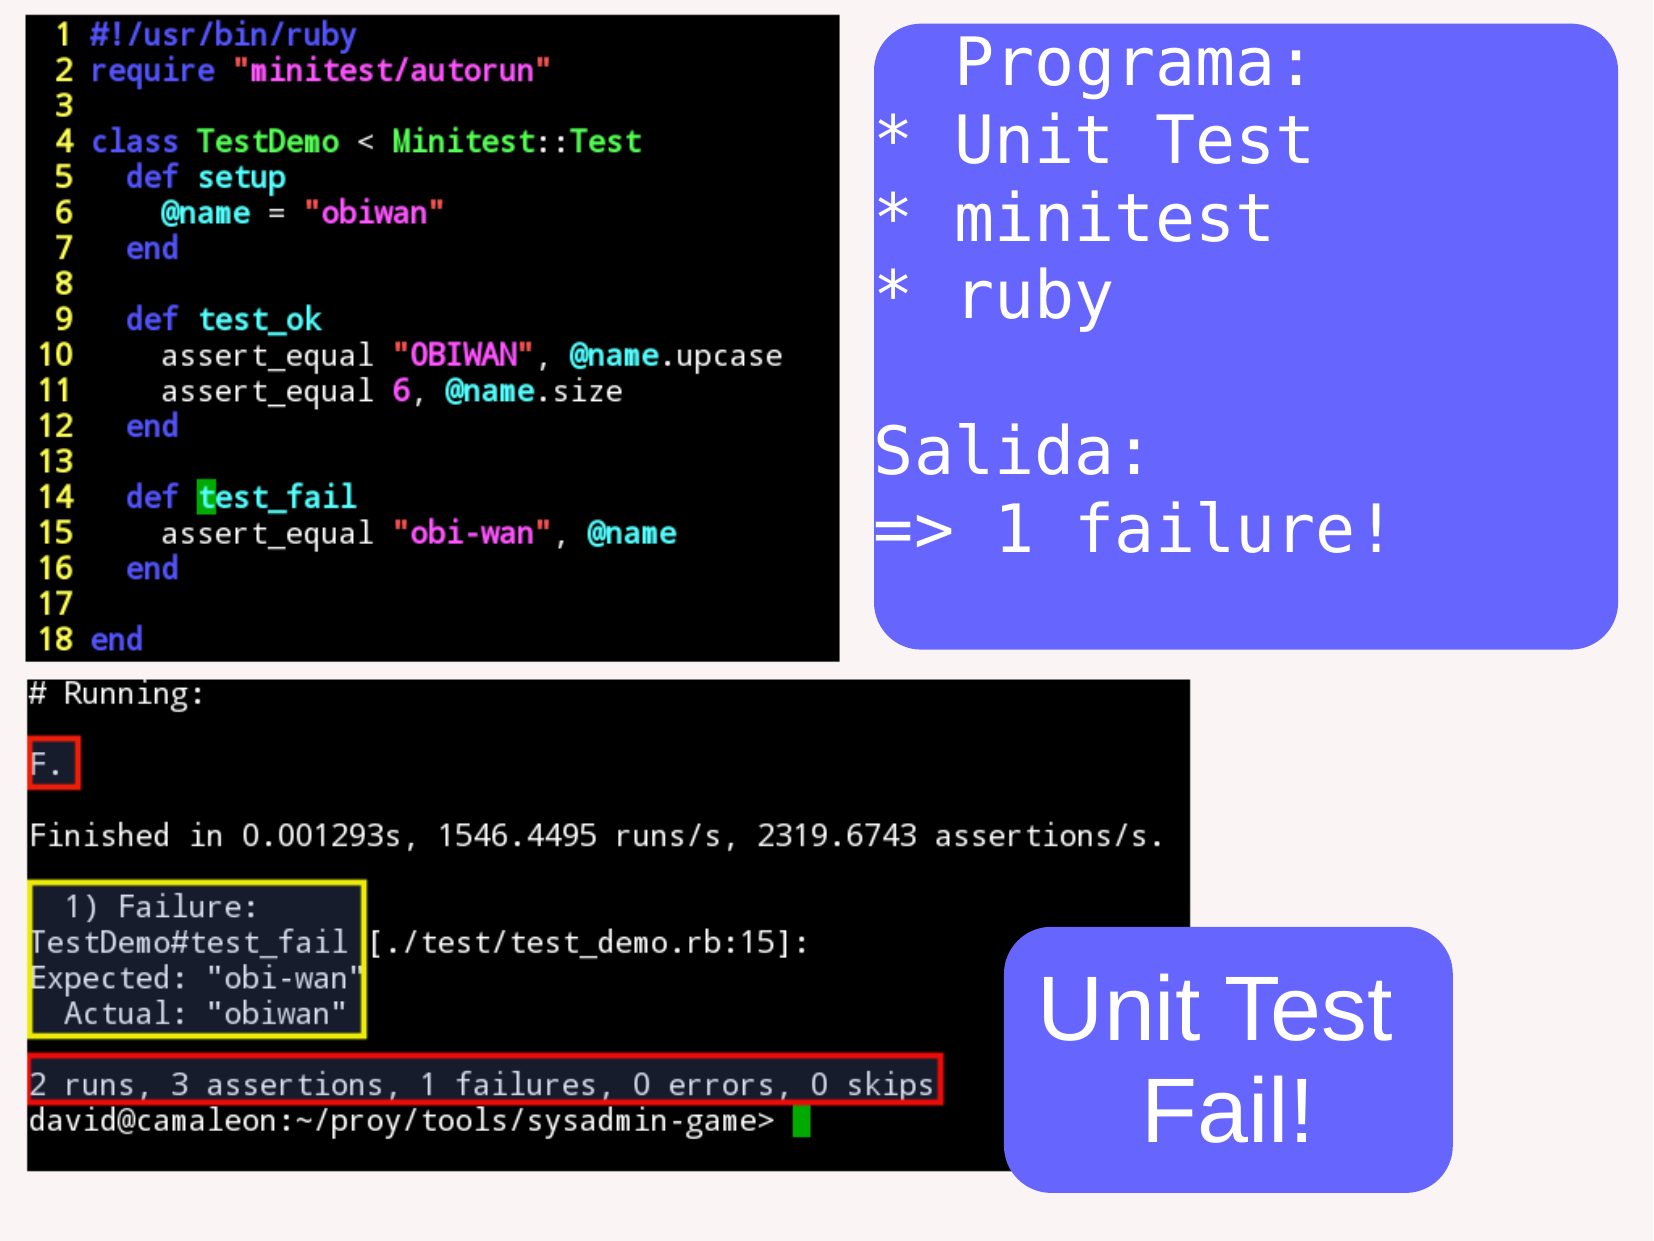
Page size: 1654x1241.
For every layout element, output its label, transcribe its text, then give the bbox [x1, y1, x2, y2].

title Programa: * Unit Test * minitest * ruby Salida: => 1 failure! [874, 23, 1619, 650]
picture [0, 0, 1654, 1241]
title Unit Test Fail! [1003, 926, 1453, 1193]
